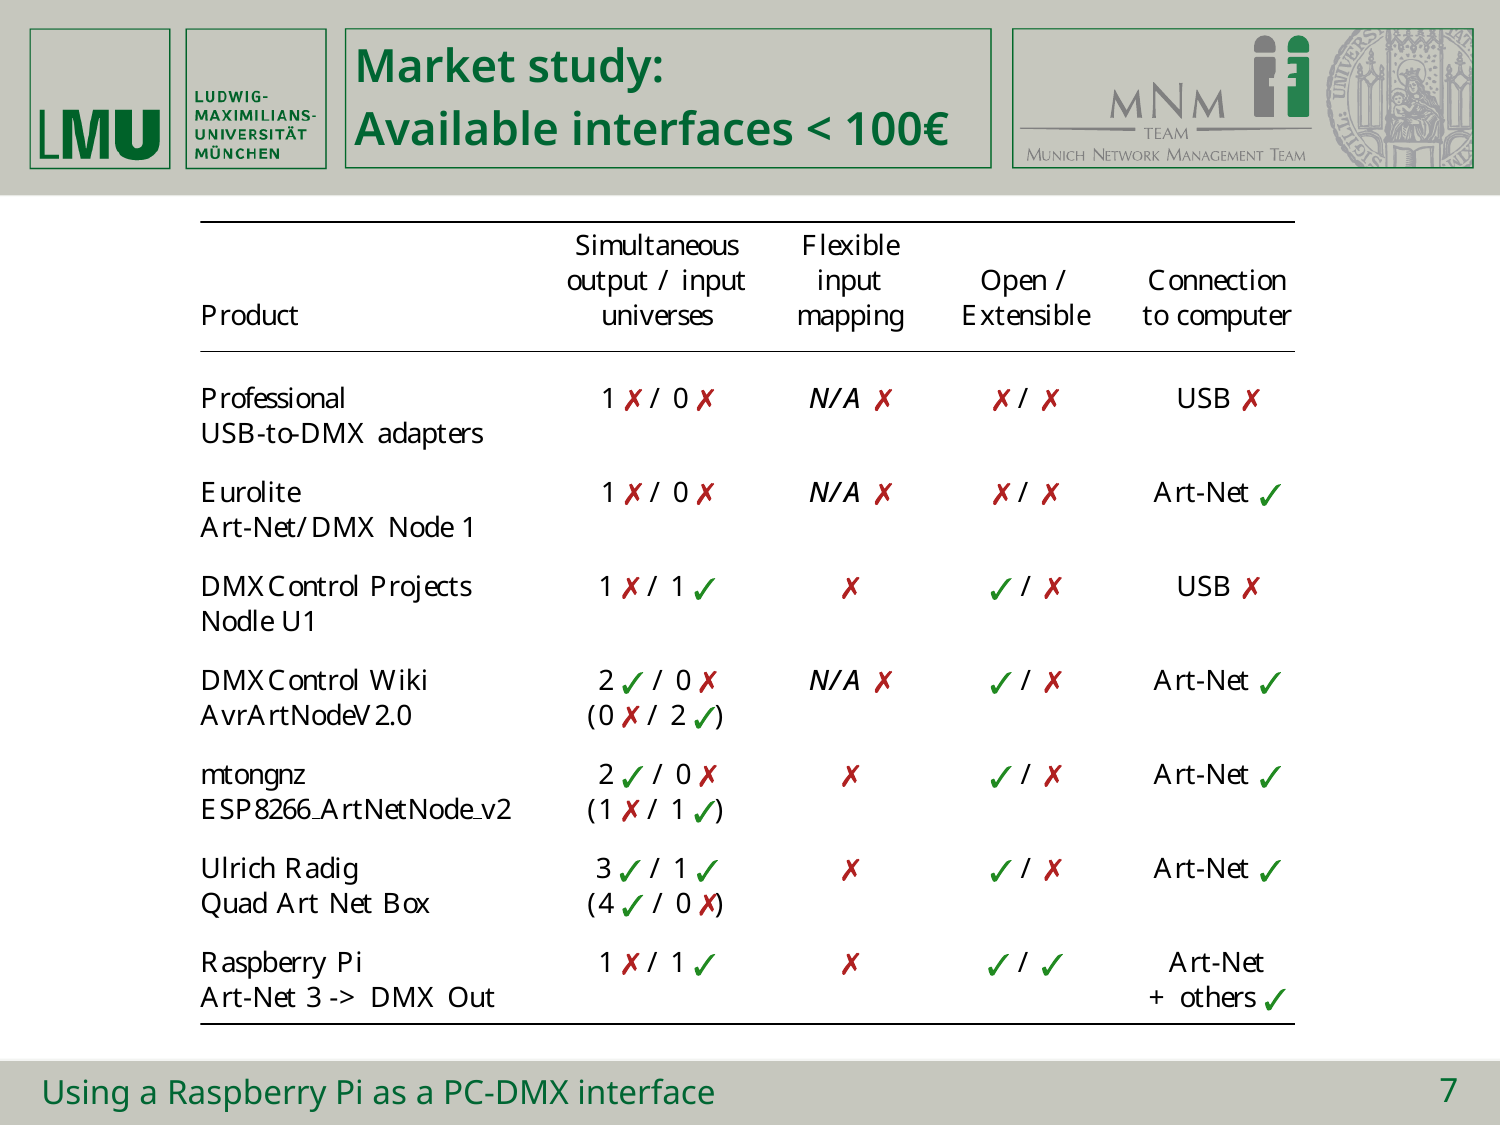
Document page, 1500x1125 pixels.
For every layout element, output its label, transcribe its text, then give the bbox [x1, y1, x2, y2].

picture [0, 1059, 1500, 1125]
picture [0, 0, 1500, 196]
title Market study: Available interfaces < 100€ [342, 29, 993, 171]
picture [200, 221, 1296, 1025]
